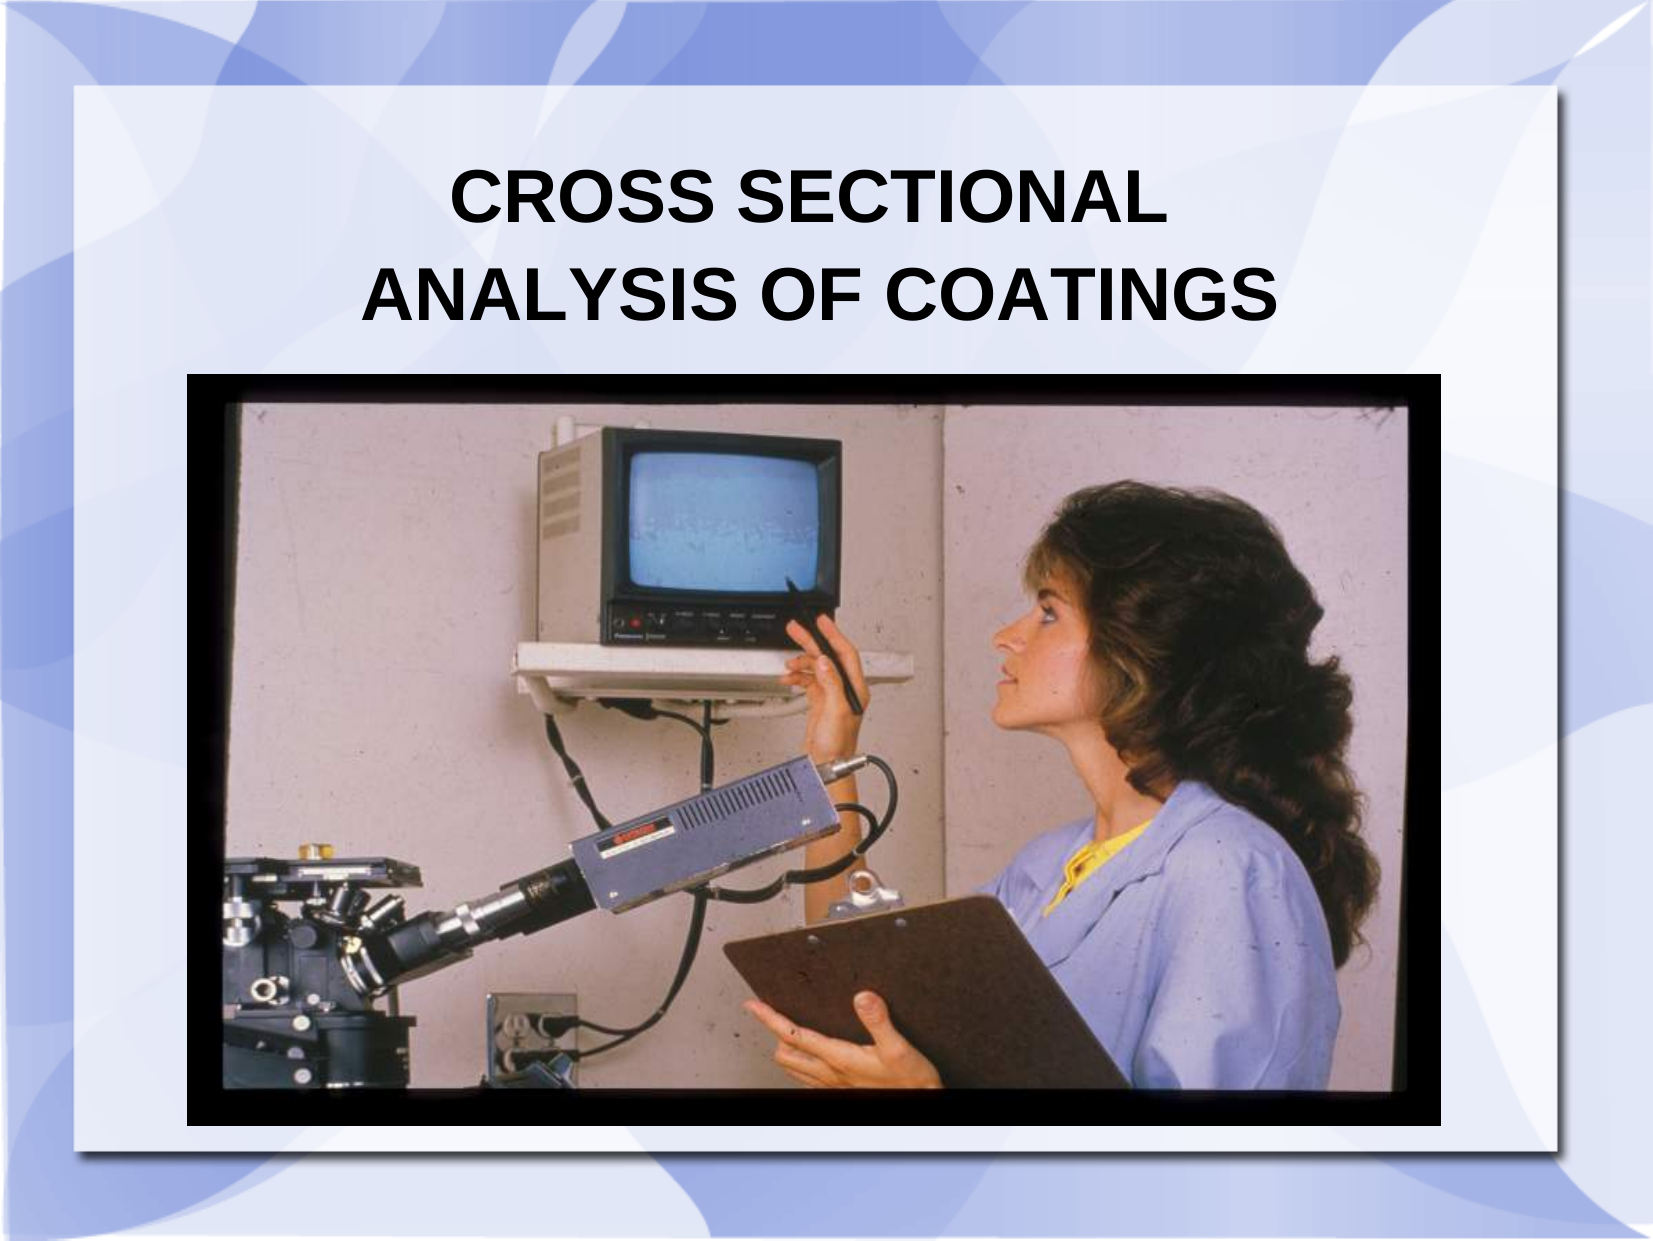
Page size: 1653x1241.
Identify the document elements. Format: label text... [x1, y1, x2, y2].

title CROSS SECTIONAL ANALYSIS OF COATINGS [180, 120, 1441, 352]
picture [0, 0, 1653, 1241]
